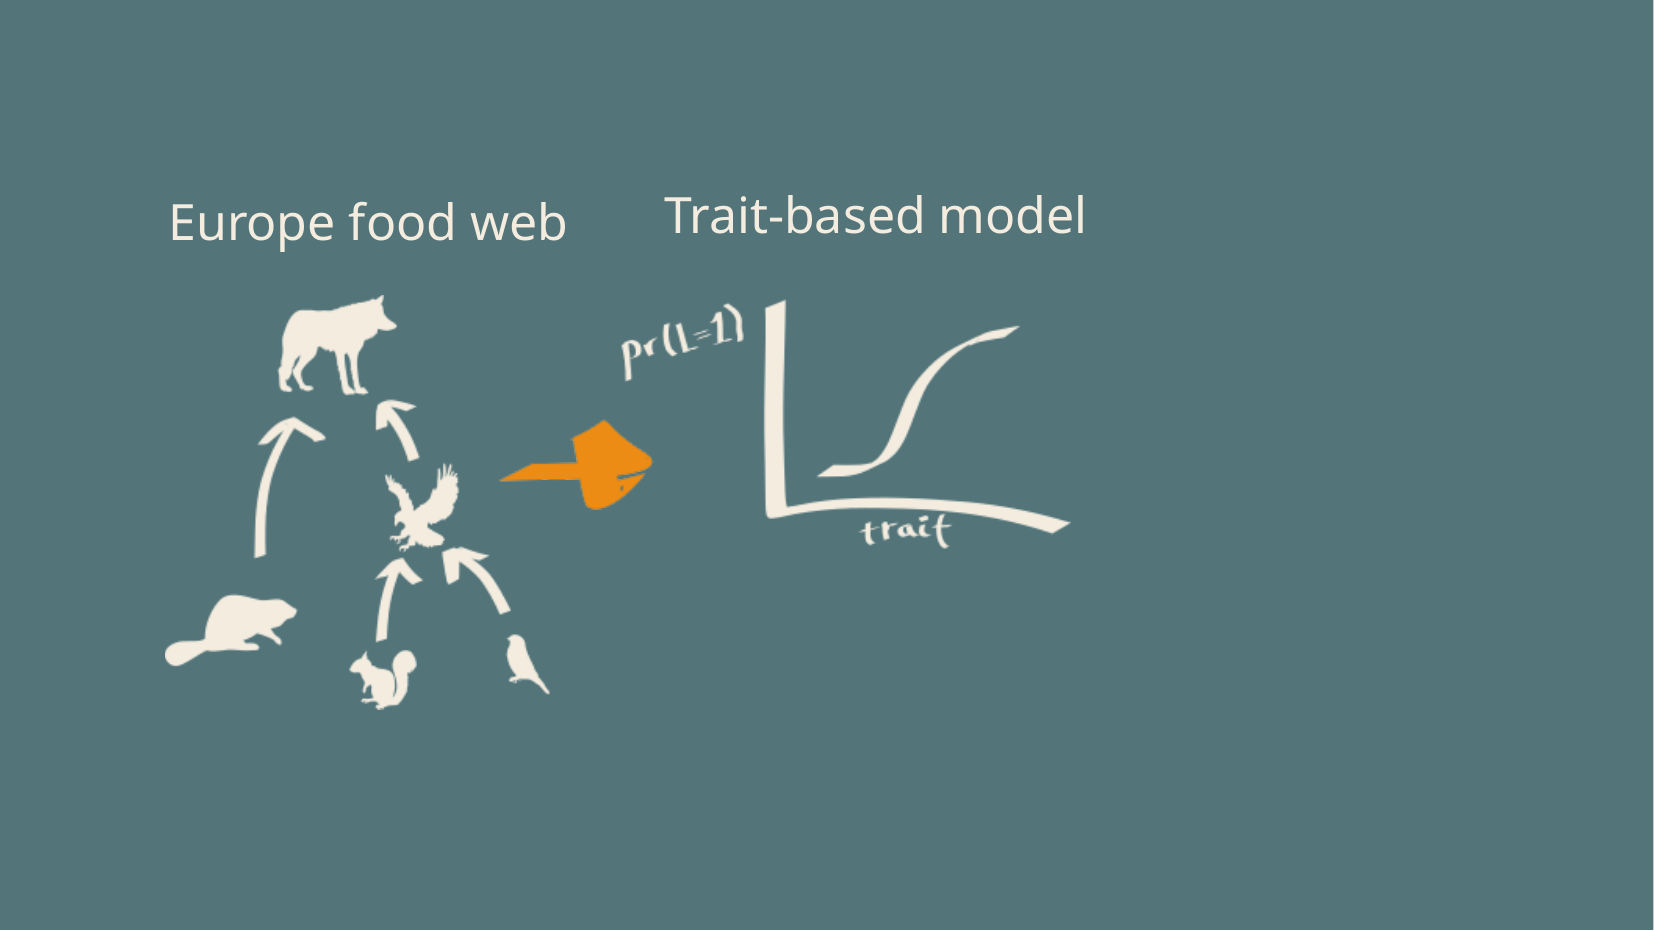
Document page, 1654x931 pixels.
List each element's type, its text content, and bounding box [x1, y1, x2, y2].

text_box Europe food web [153, 179, 558, 260]
text_box Trait-based model [649, 173, 1081, 254]
picture [165, 295, 1071, 710]
